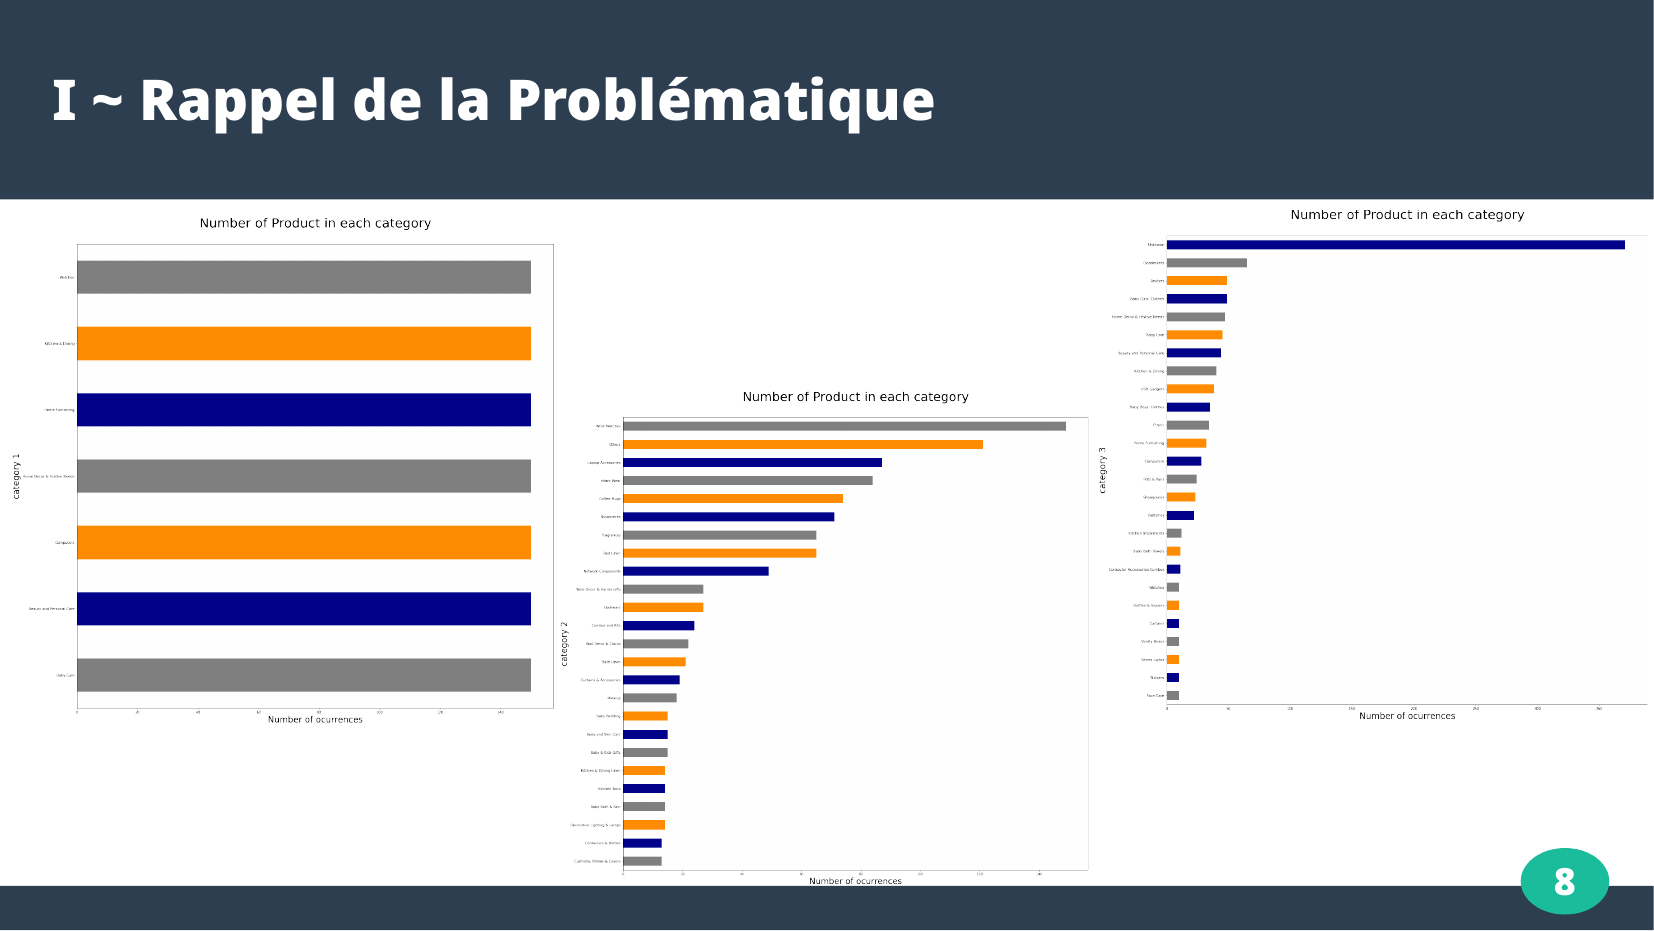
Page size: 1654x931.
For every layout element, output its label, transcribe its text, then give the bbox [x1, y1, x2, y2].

picture [0, 210, 1648, 887]
title I ~ Rappel de la Problématique [0, 39, 1621, 158]
